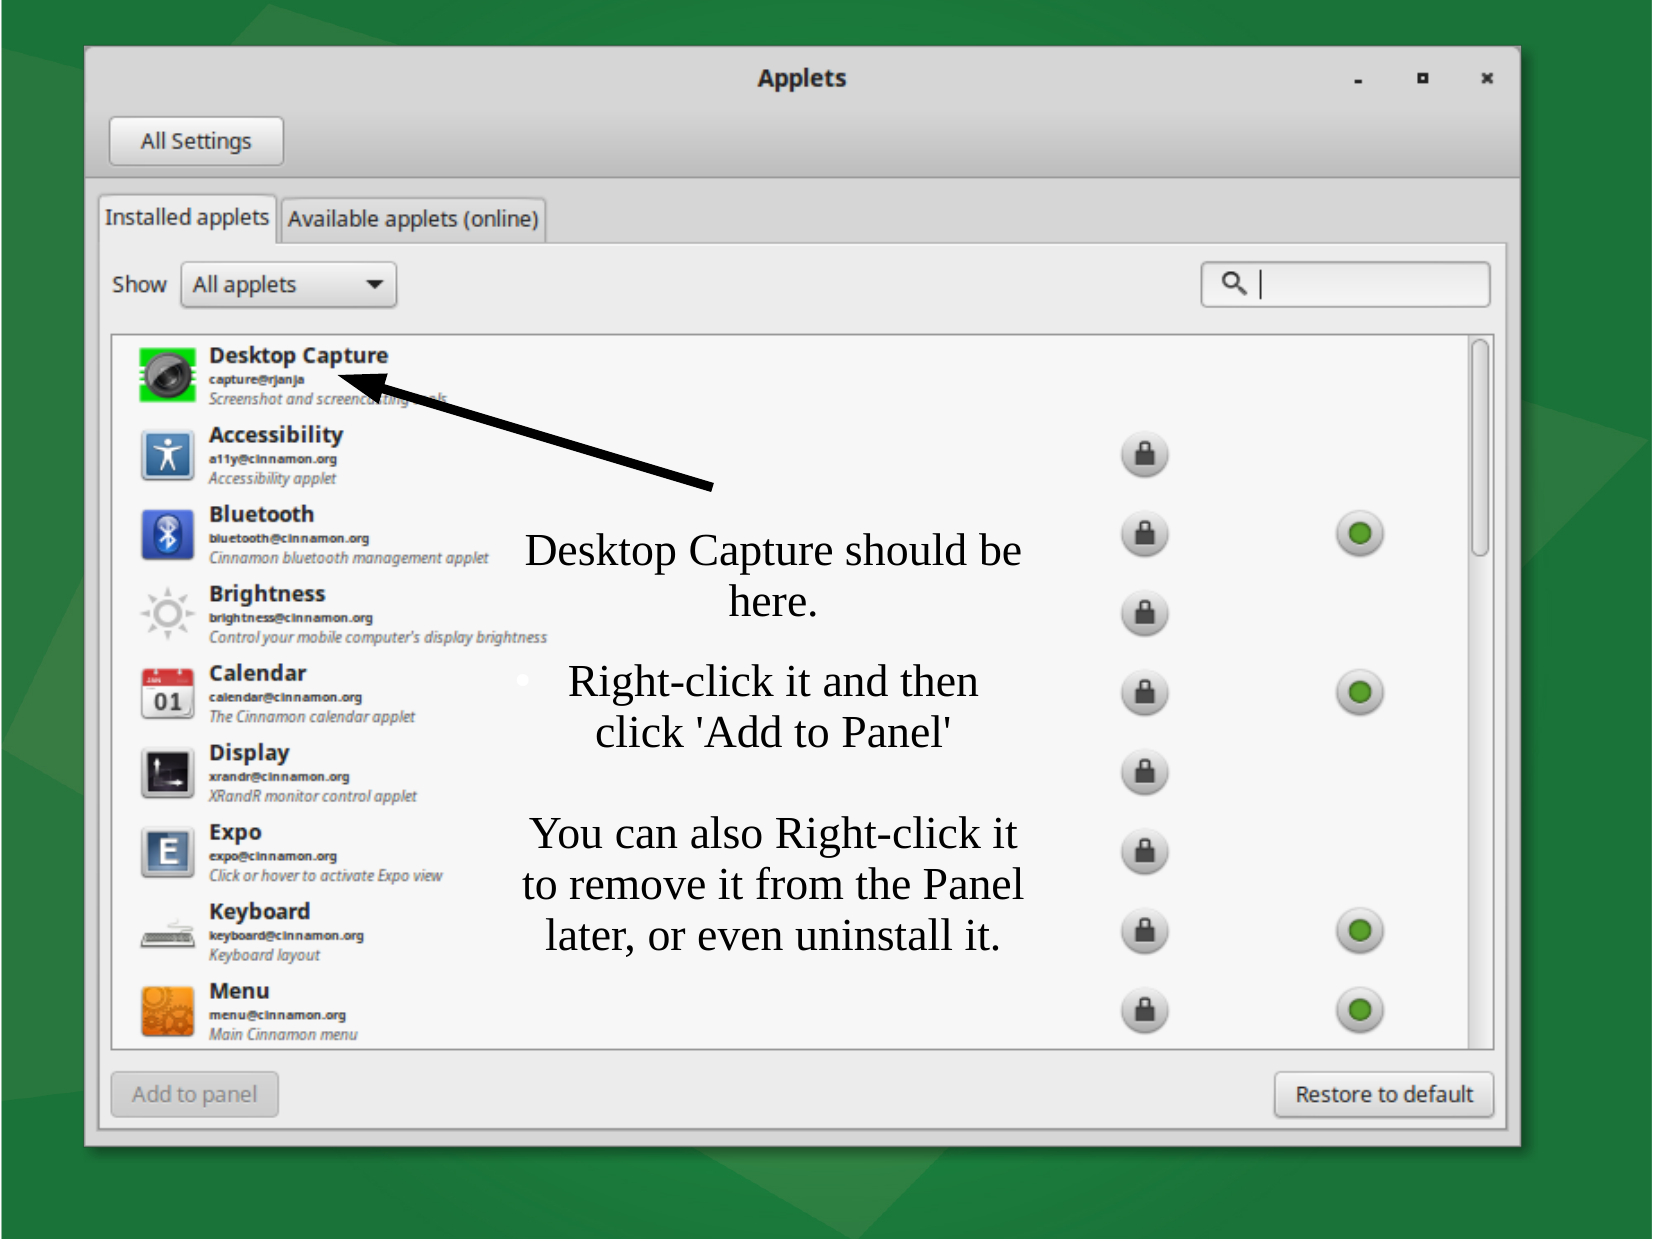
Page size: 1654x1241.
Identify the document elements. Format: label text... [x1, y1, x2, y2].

list Desktop Capture should be here. Right-click it and then click 'Add to Panel' You can also Right-click it to remove it from the Panel later, or even uninstall it. [450, 525, 1027, 1163]
picture [0, 0, 1652, 1241]
